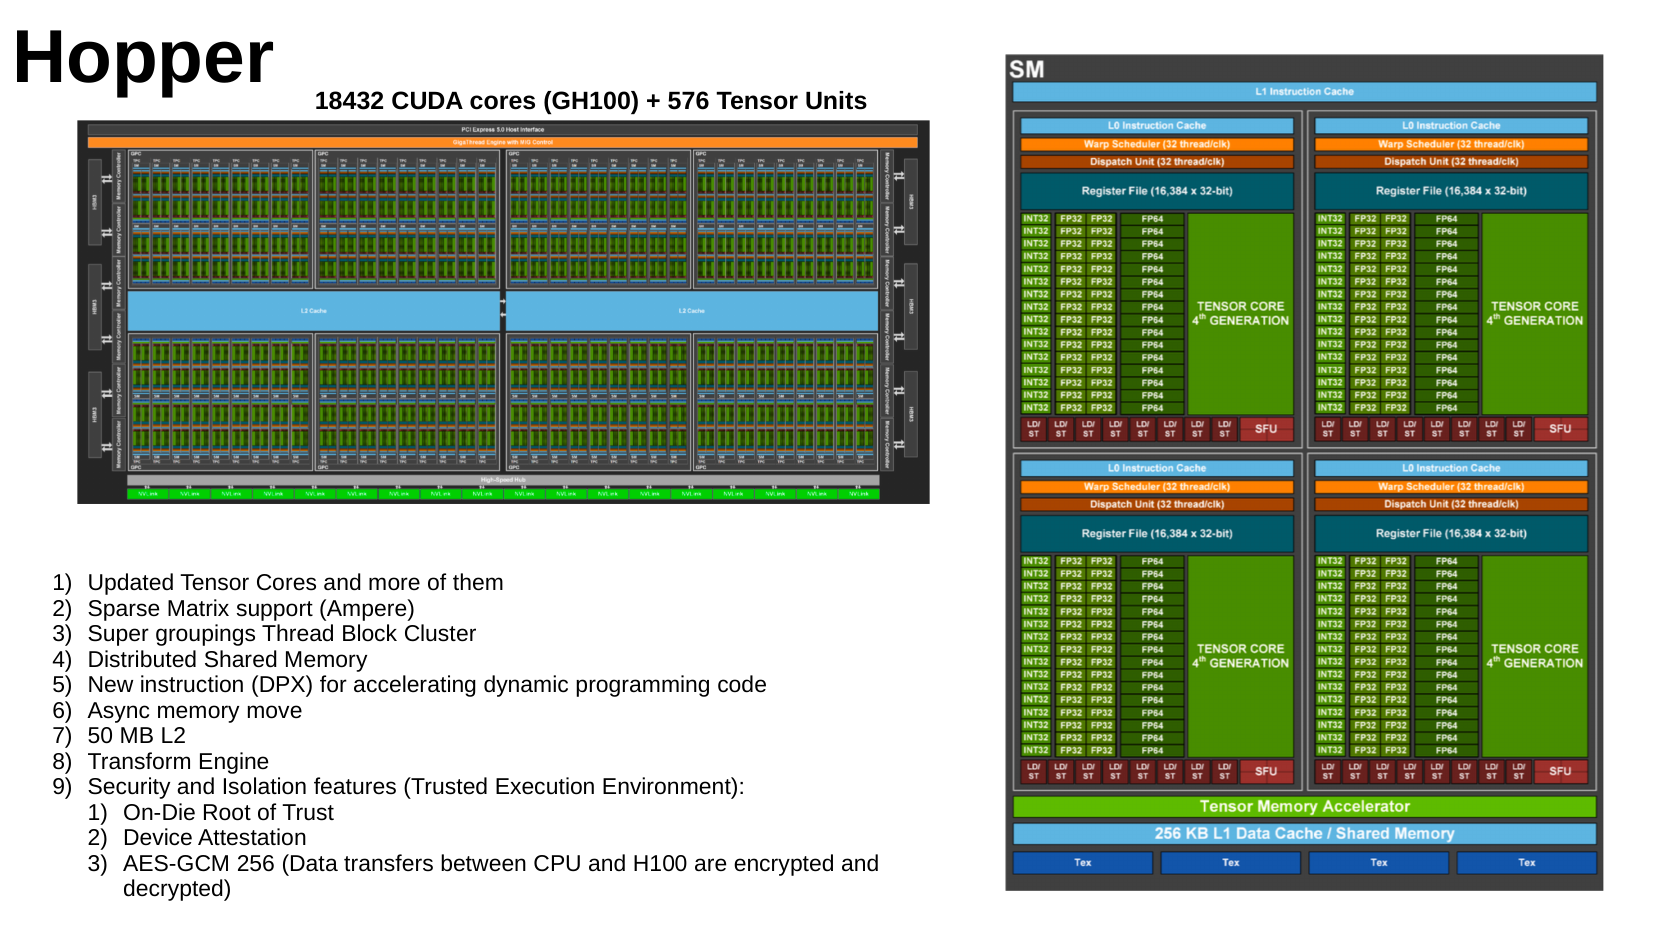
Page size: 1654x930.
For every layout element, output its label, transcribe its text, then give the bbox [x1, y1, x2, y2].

picture [69, 112, 938, 513]
title Hopper [12, 0, 338, 141]
text_box Updated Tensor Cores and more of them Sparse Matrix support (Ampere) Super groupings Thread Block Cluster Distributed Shared Memory New instruction (DPX) for accelerating dynamic programming code Async memory move 50 MB L2 Transform Engine Security and Isolation features (Trusted Execution Environment): On-Die Root of Trust Device Attestation AES-GCM 256 (Data transfers between CPU and H100 are encrypted and decrypted) [37, 562, 976, 909]
picture [996, 45, 1613, 901]
text_box 18432 CUDA cores (GH100) + 576 Tensor Units [300, 79, 901, 151]
